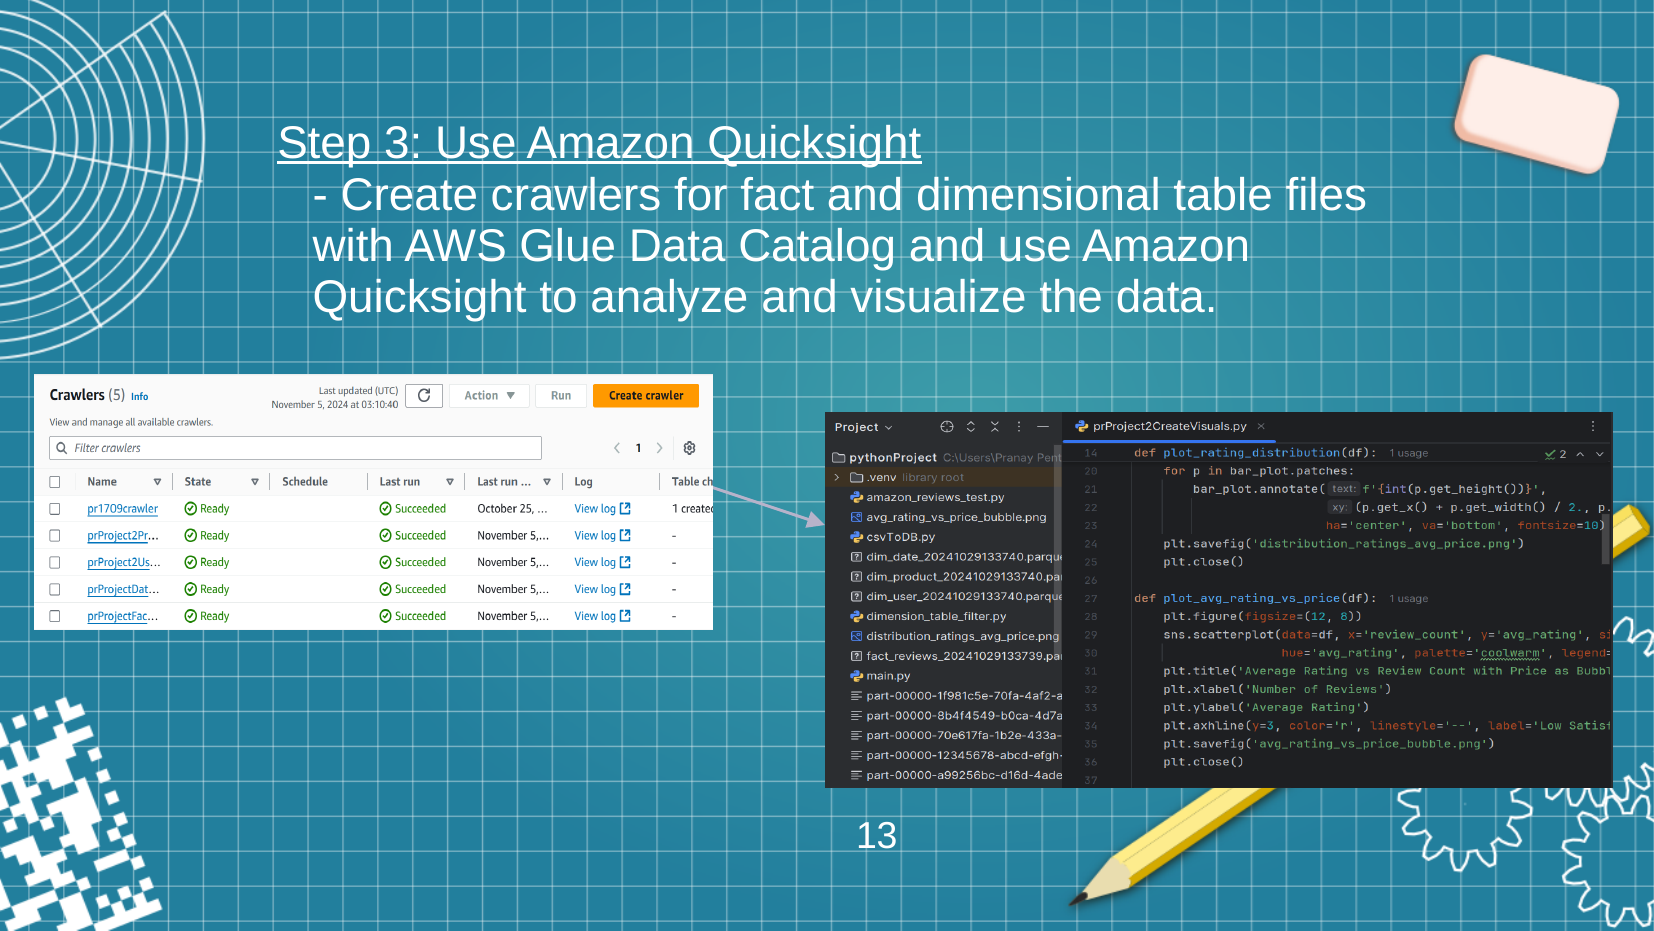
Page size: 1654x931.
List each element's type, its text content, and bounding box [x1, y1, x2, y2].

text_box <number> [750, 806, 1004, 863]
picture [0, 0, 1654, 931]
text_box Step 3: Use Amazon Quicksight - Create crawlers for fact and dimensional table files with AWS Glue Data Catalog and use Amazon Quicksight to analyze and visualize the data. [262, 109, 1426, 263]
